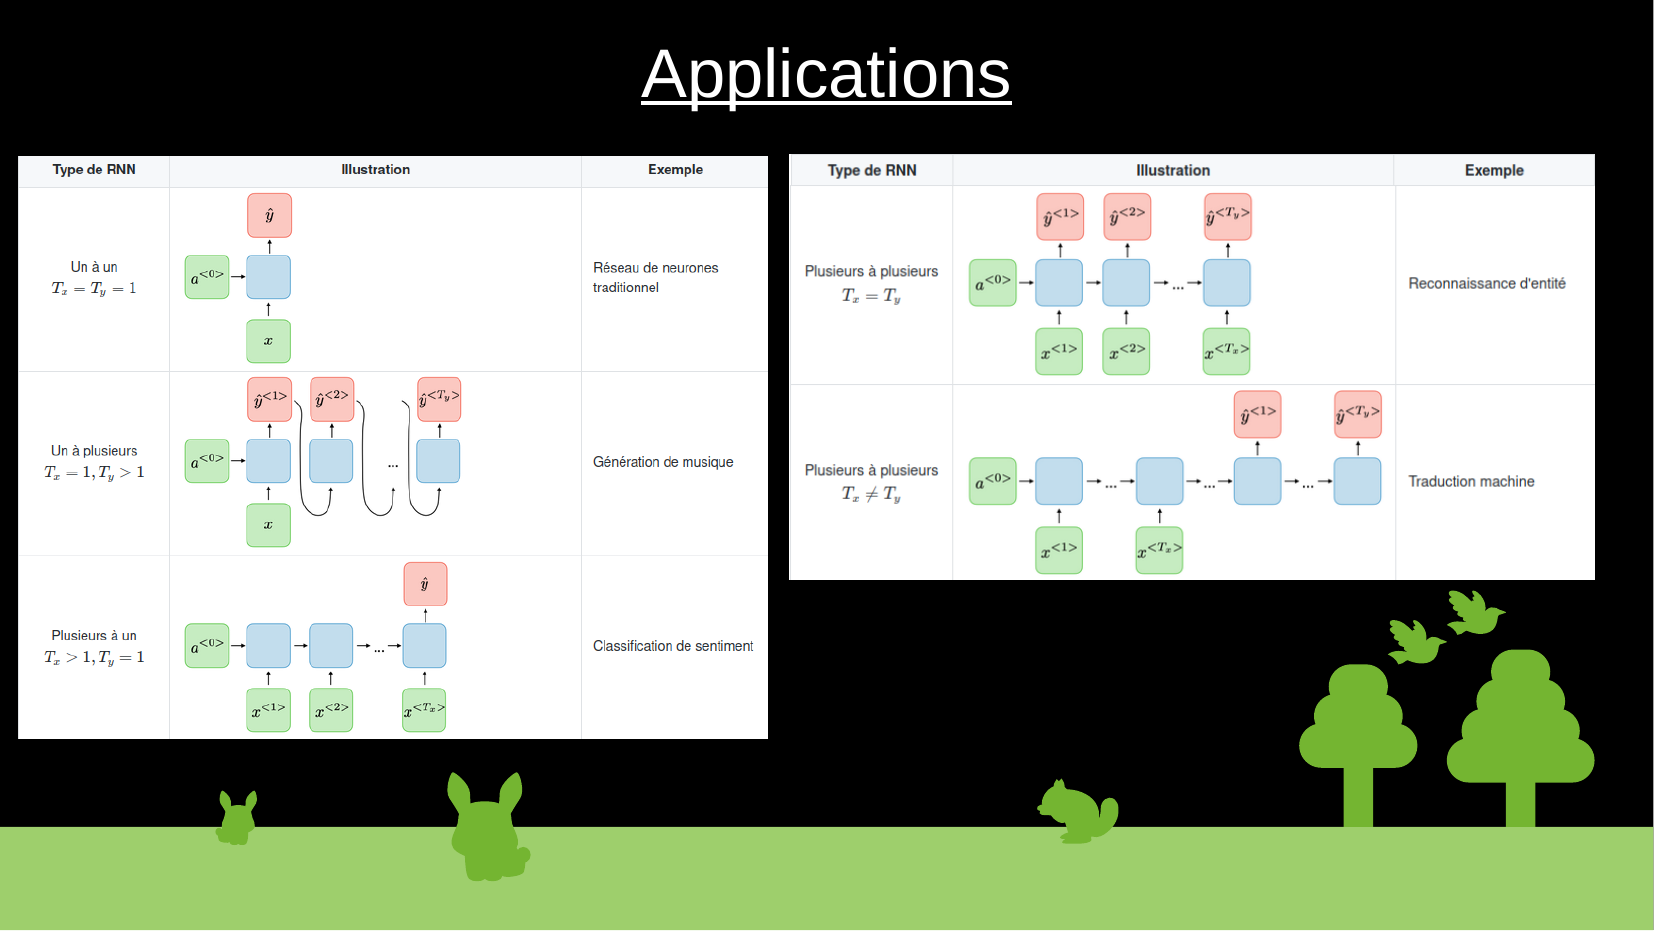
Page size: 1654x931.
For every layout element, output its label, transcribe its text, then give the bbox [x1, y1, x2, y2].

title Applications [88, 0, 1565, 148]
picture [789, 154, 1595, 580]
picture [18, 156, 768, 739]
